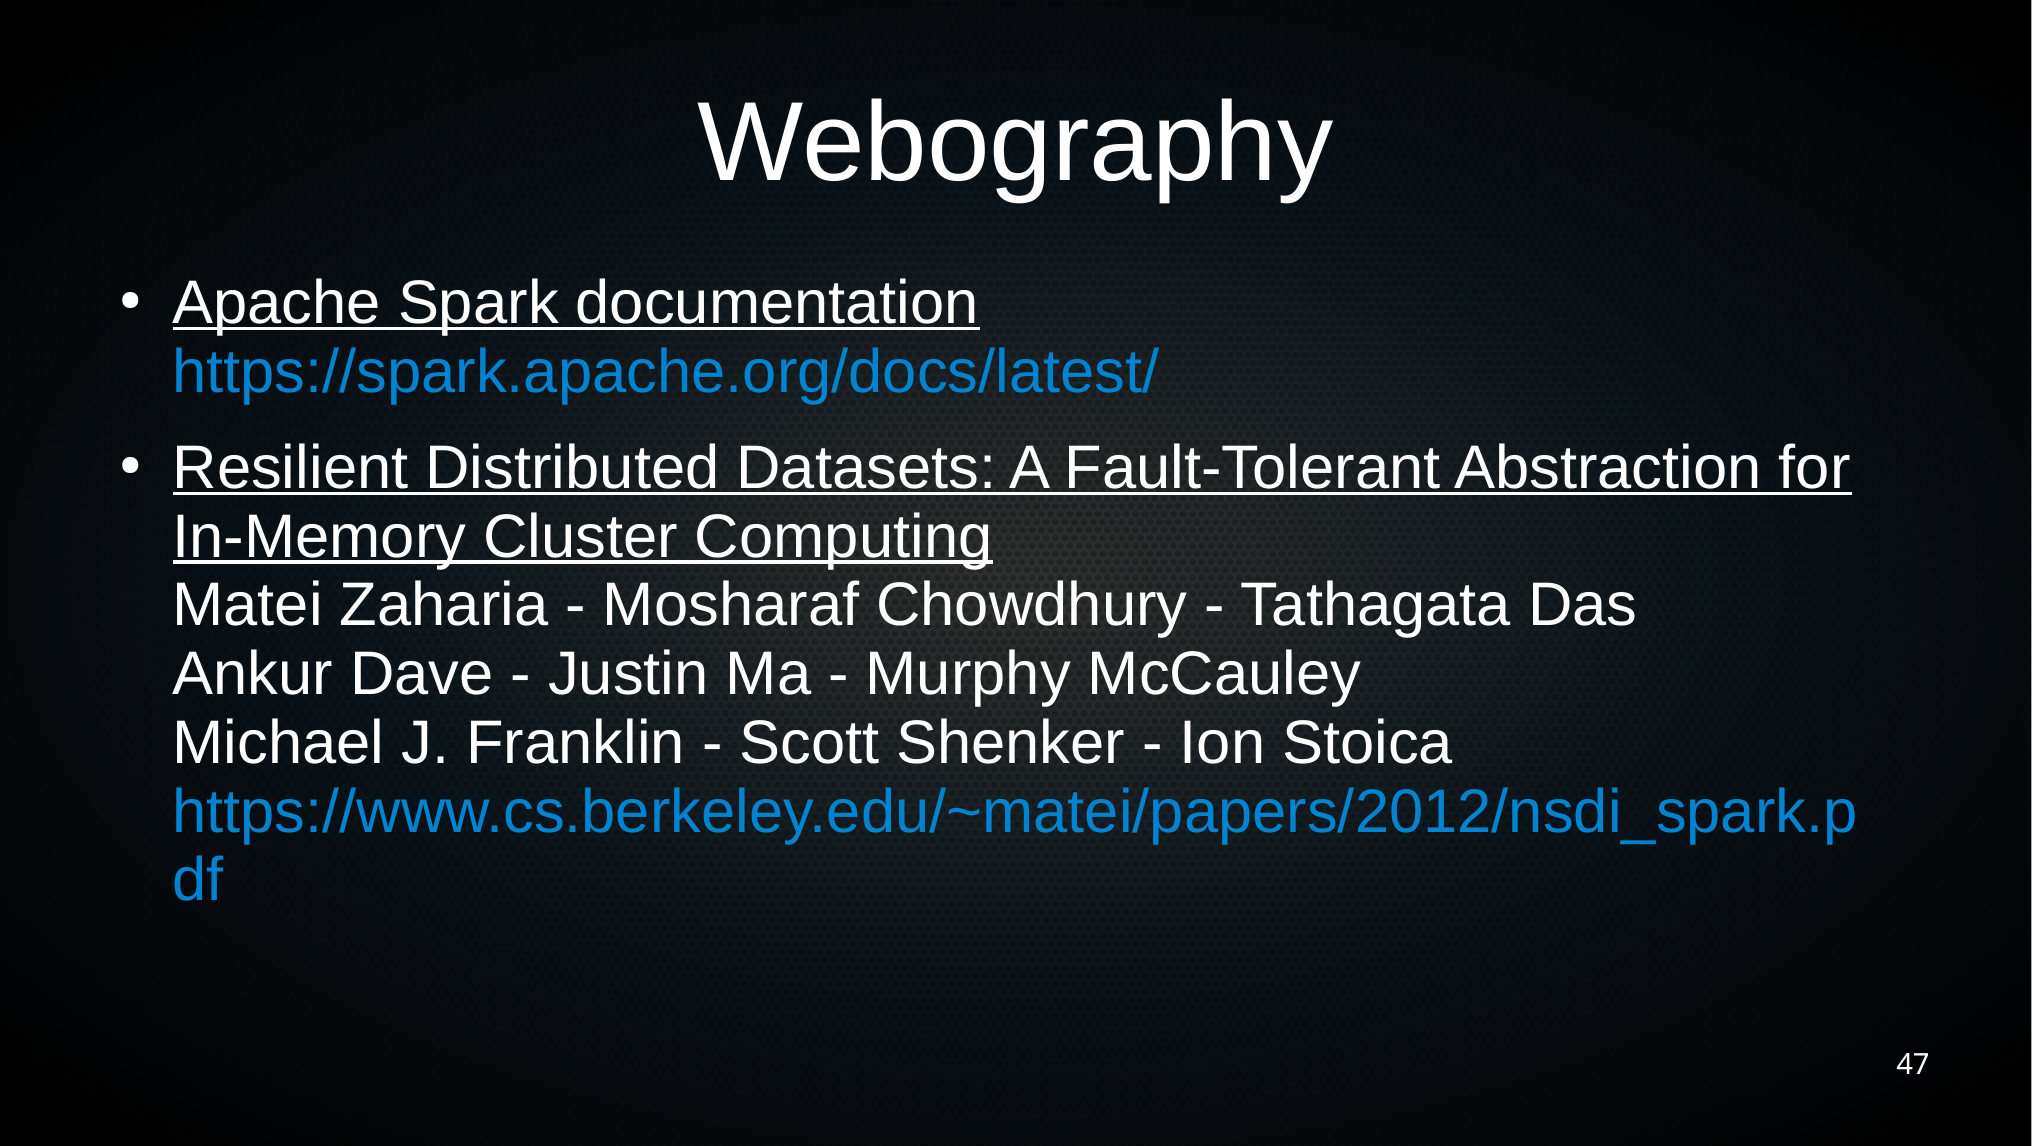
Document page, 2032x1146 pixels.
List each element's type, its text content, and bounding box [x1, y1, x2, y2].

title Webography [101, 45, 1930, 237]
list Apache Spark documentation https://spark.apache.org/docs/latest/ Resilient Distributed Datasets: A Fault-Tolerant Abstraction for In-Memory Cluster Computing Matei Zaharia - Mosharaf Chowdhury - Tathagata Das Ankur Dave - Justin Ma - Murphy McCauley Michael J. Franklin - Scott Shenker - Ion Stoica https://www.cs.berkeley.edu/~matei/papers/2012/nsdi_spark.pdf [101, 268, 1890, 933]
picture [0, 0, 2032, 1146]
